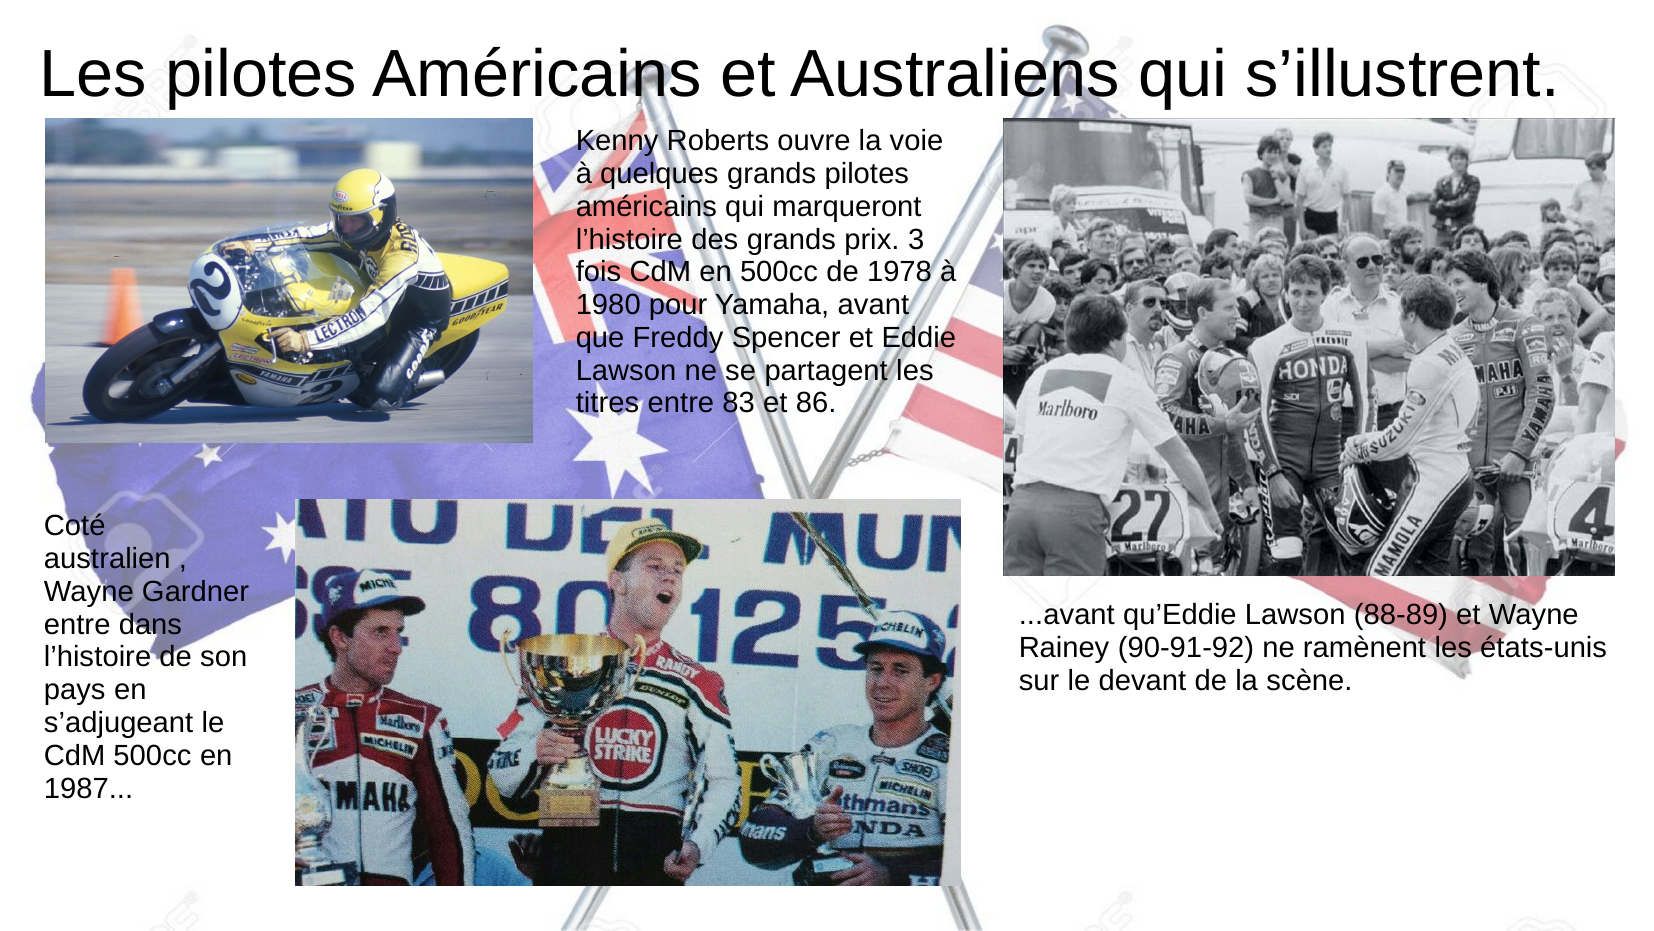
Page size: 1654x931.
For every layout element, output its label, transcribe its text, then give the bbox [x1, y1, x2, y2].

text_box Coté australien , Wayne Gardner entre dans l’histoire de son pays en s’adjugeant le CdM 500cc en 1987... [29, 501, 266, 827]
title Les pilotes Américains et Australiens qui s’illustrent. [29, 0, 1571, 148]
text_box Kenny Roberts ouvre la voie à quelques grands pilotes américains qui marqueront l’histoire des grands prix. 3 fois CdM en 500cc de 1978 à 1980 pour Yamaha, avant que Freddy Spencer et Eddie Lawson ne se partagent les titres entre 83 et 86. [561, 116, 975, 427]
text_box ...avant qu’Eddie Lawson (88-89) et Wayne Rainey (90-91-92) ne ramènent les états-unis sur le devant de la scène. [1003, 590, 1625, 739]
picture [0, 0, 1654, 931]
